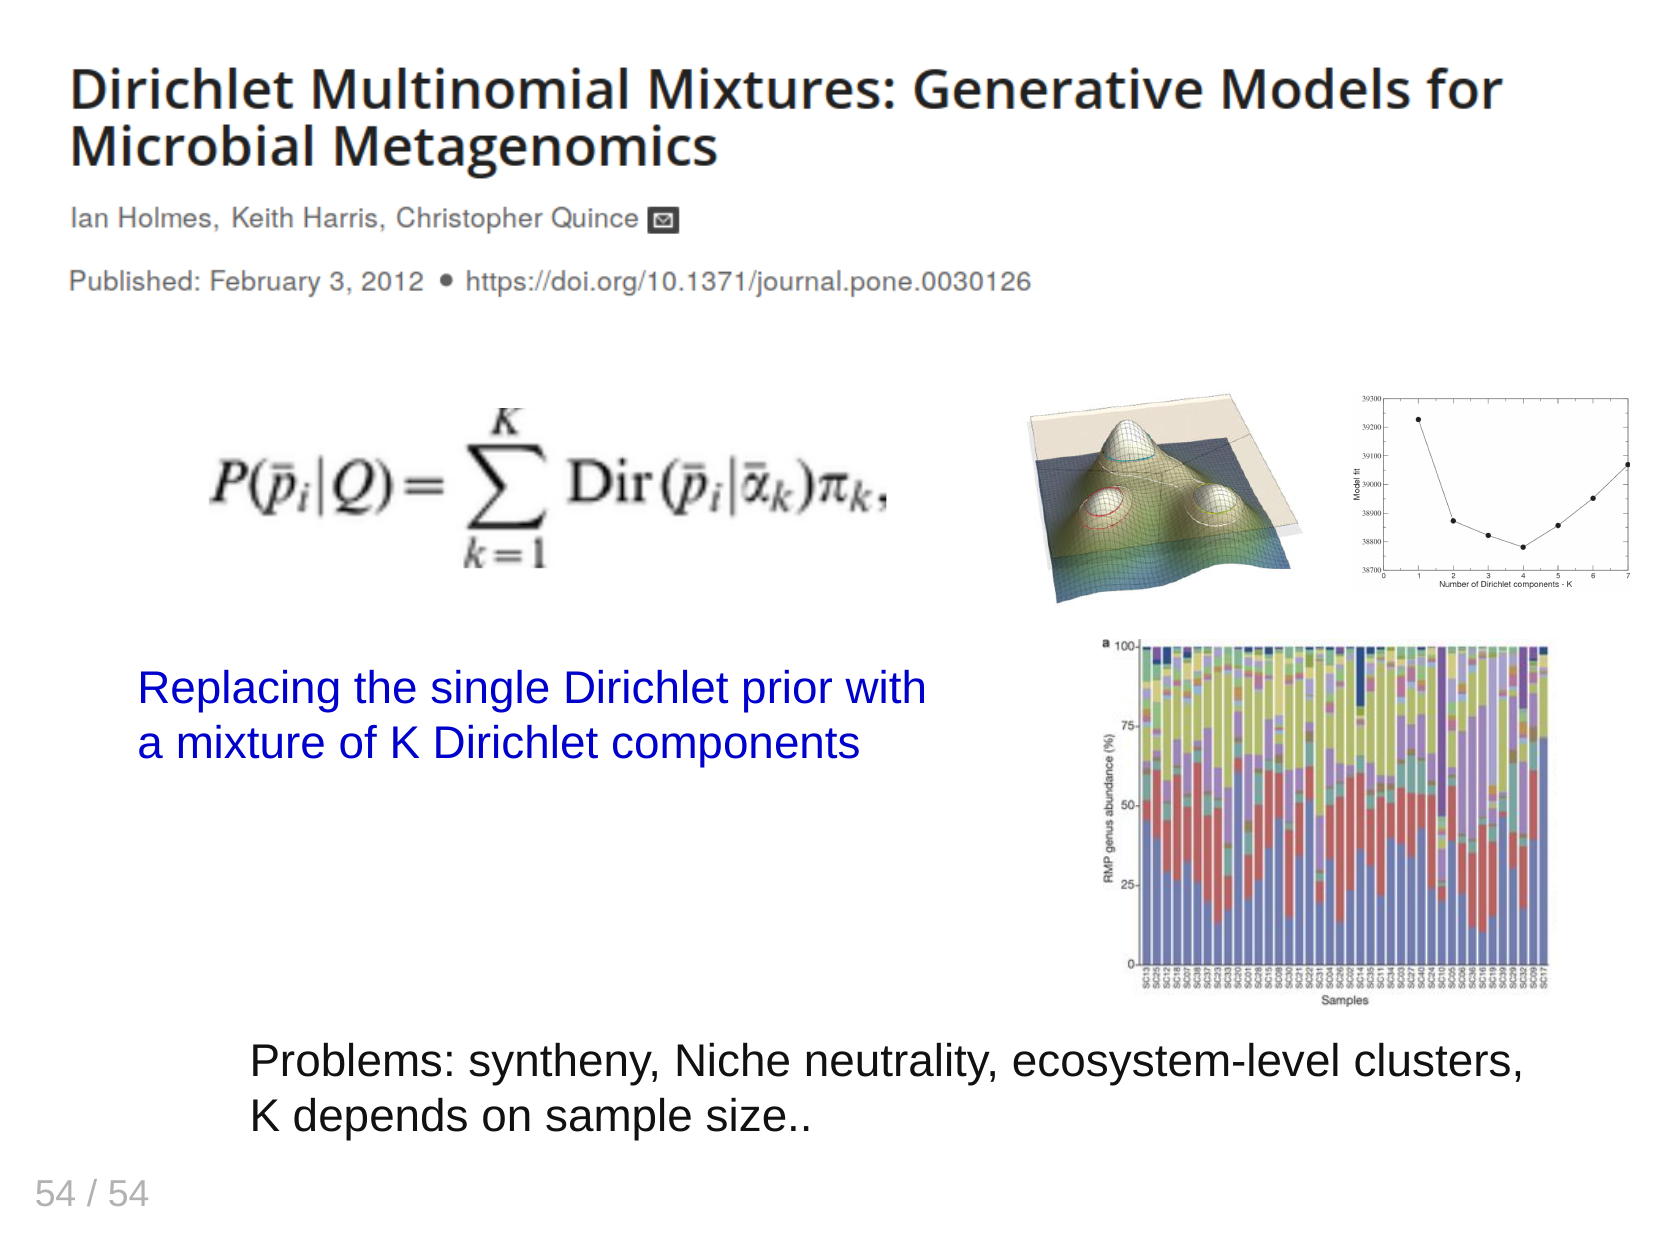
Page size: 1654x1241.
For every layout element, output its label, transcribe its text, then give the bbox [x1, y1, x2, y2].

text_box Problems: syntheny, Niche neutrality, ecosystem-level clusters, K depends on sample size.. [236, 1023, 1552, 1203]
text_box <number> / 54 [20, 1165, 315, 1226]
picture [1351, 393, 1632, 591]
picture [52, 31, 1526, 311]
picture [170, 408, 950, 618]
picture [1021, 380, 1304, 612]
text_box Replacing the single Dirichlet prior with a mixture of K Dirichlet components [124, 651, 998, 789]
picture [1102, 639, 1557, 1007]
